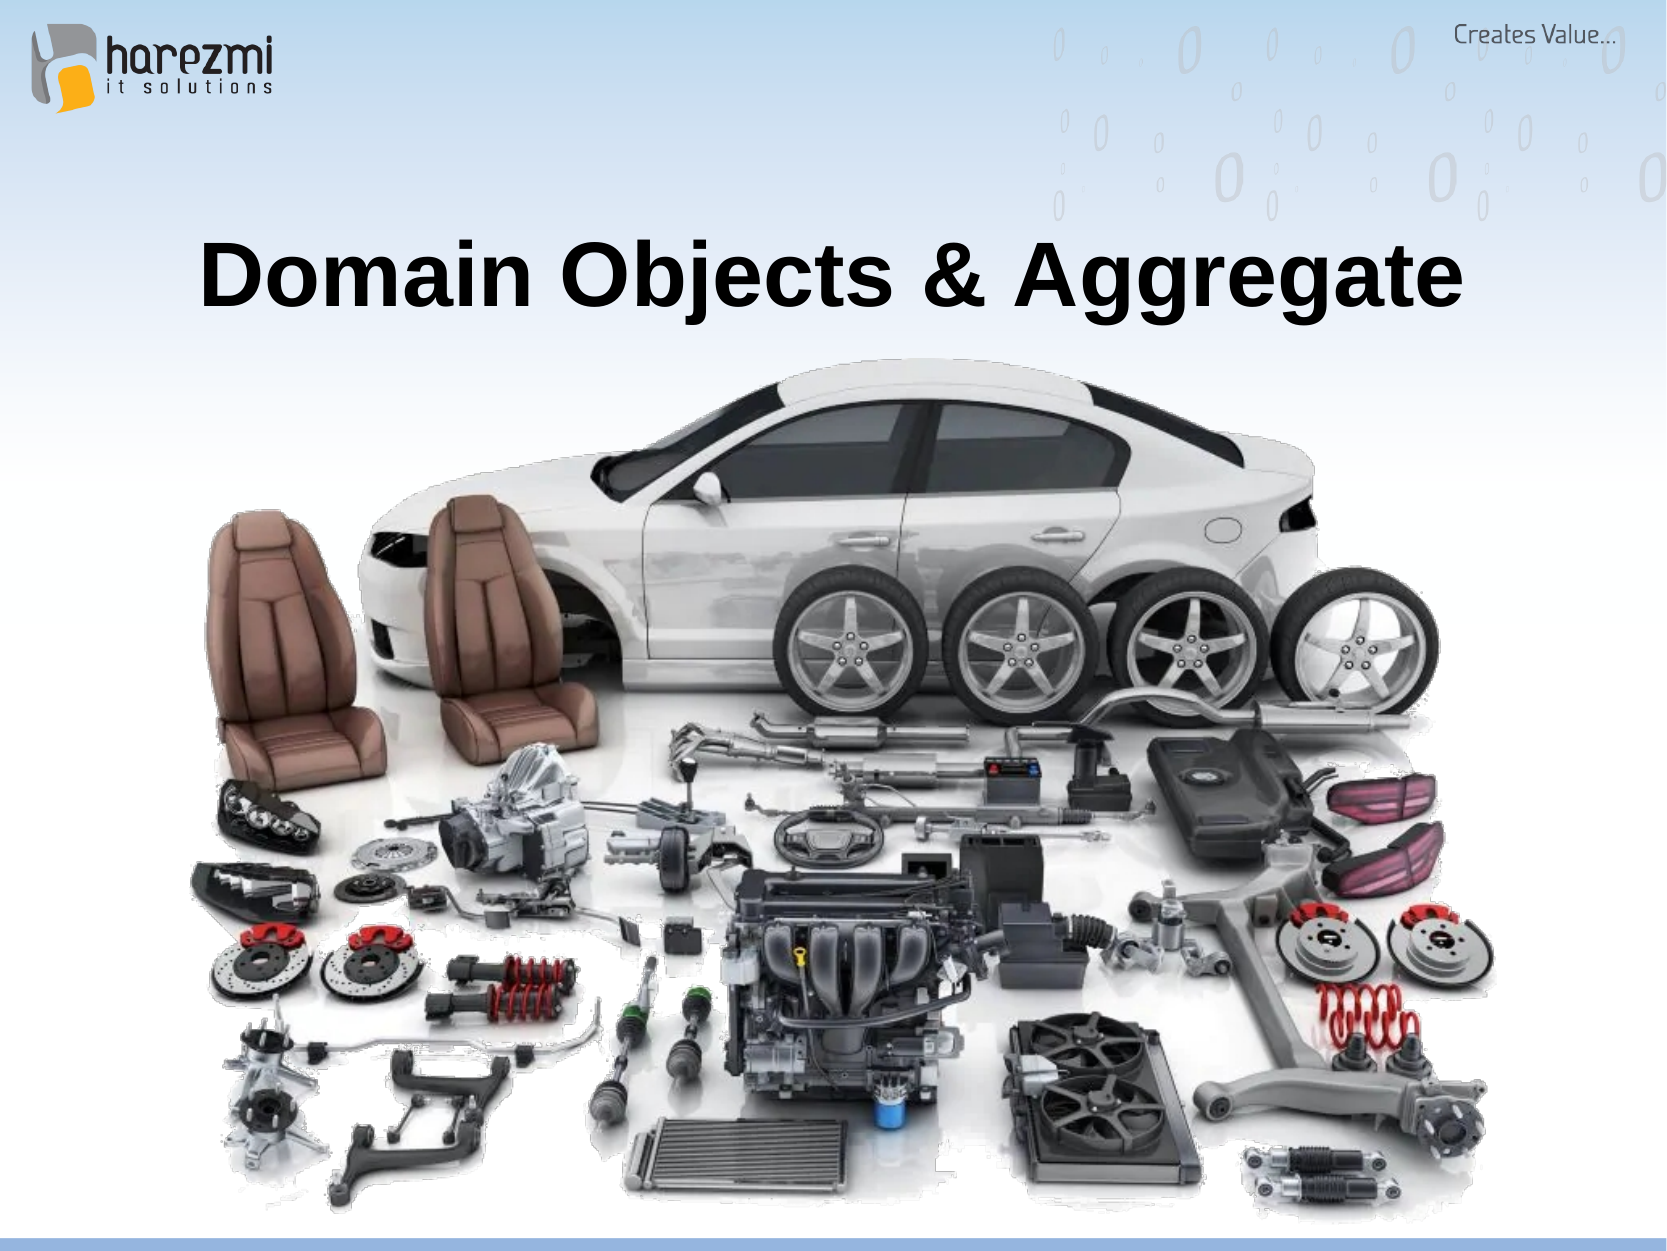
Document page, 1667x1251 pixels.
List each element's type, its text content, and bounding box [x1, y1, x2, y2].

picture [0, 0, 1667, 1251]
text_box Domain Objects & Aggregate [83, 167, 1584, 377]
